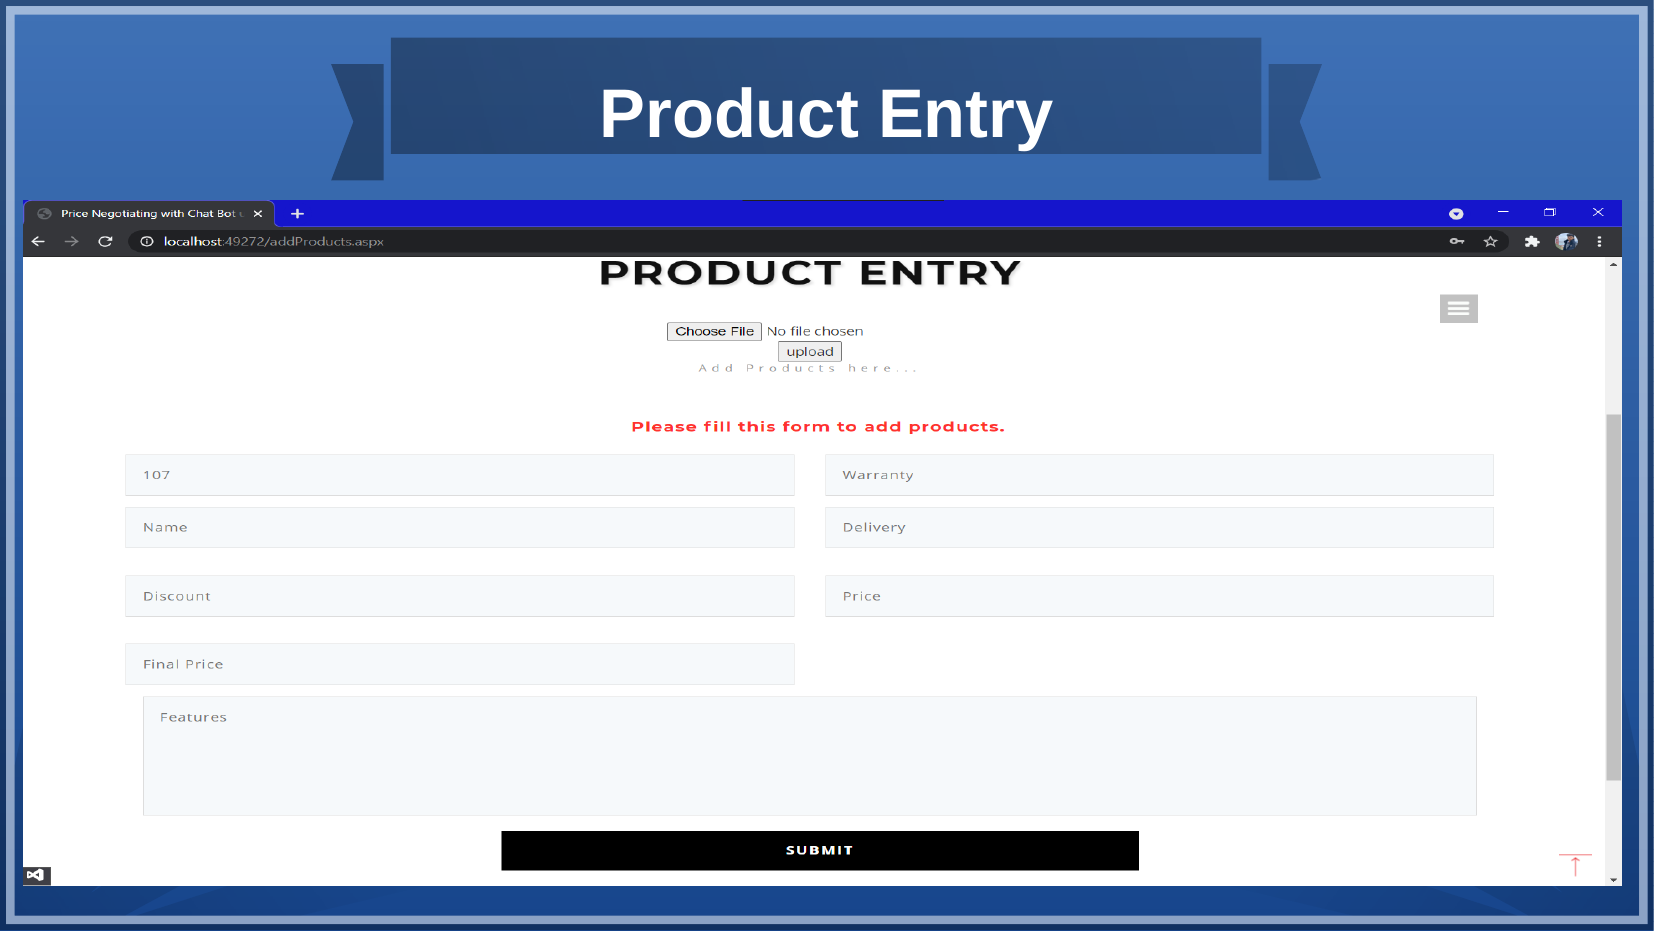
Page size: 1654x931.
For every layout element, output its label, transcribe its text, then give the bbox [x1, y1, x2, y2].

title Product Entry [389, 35, 1264, 154]
picture [23, 200, 1622, 886]
